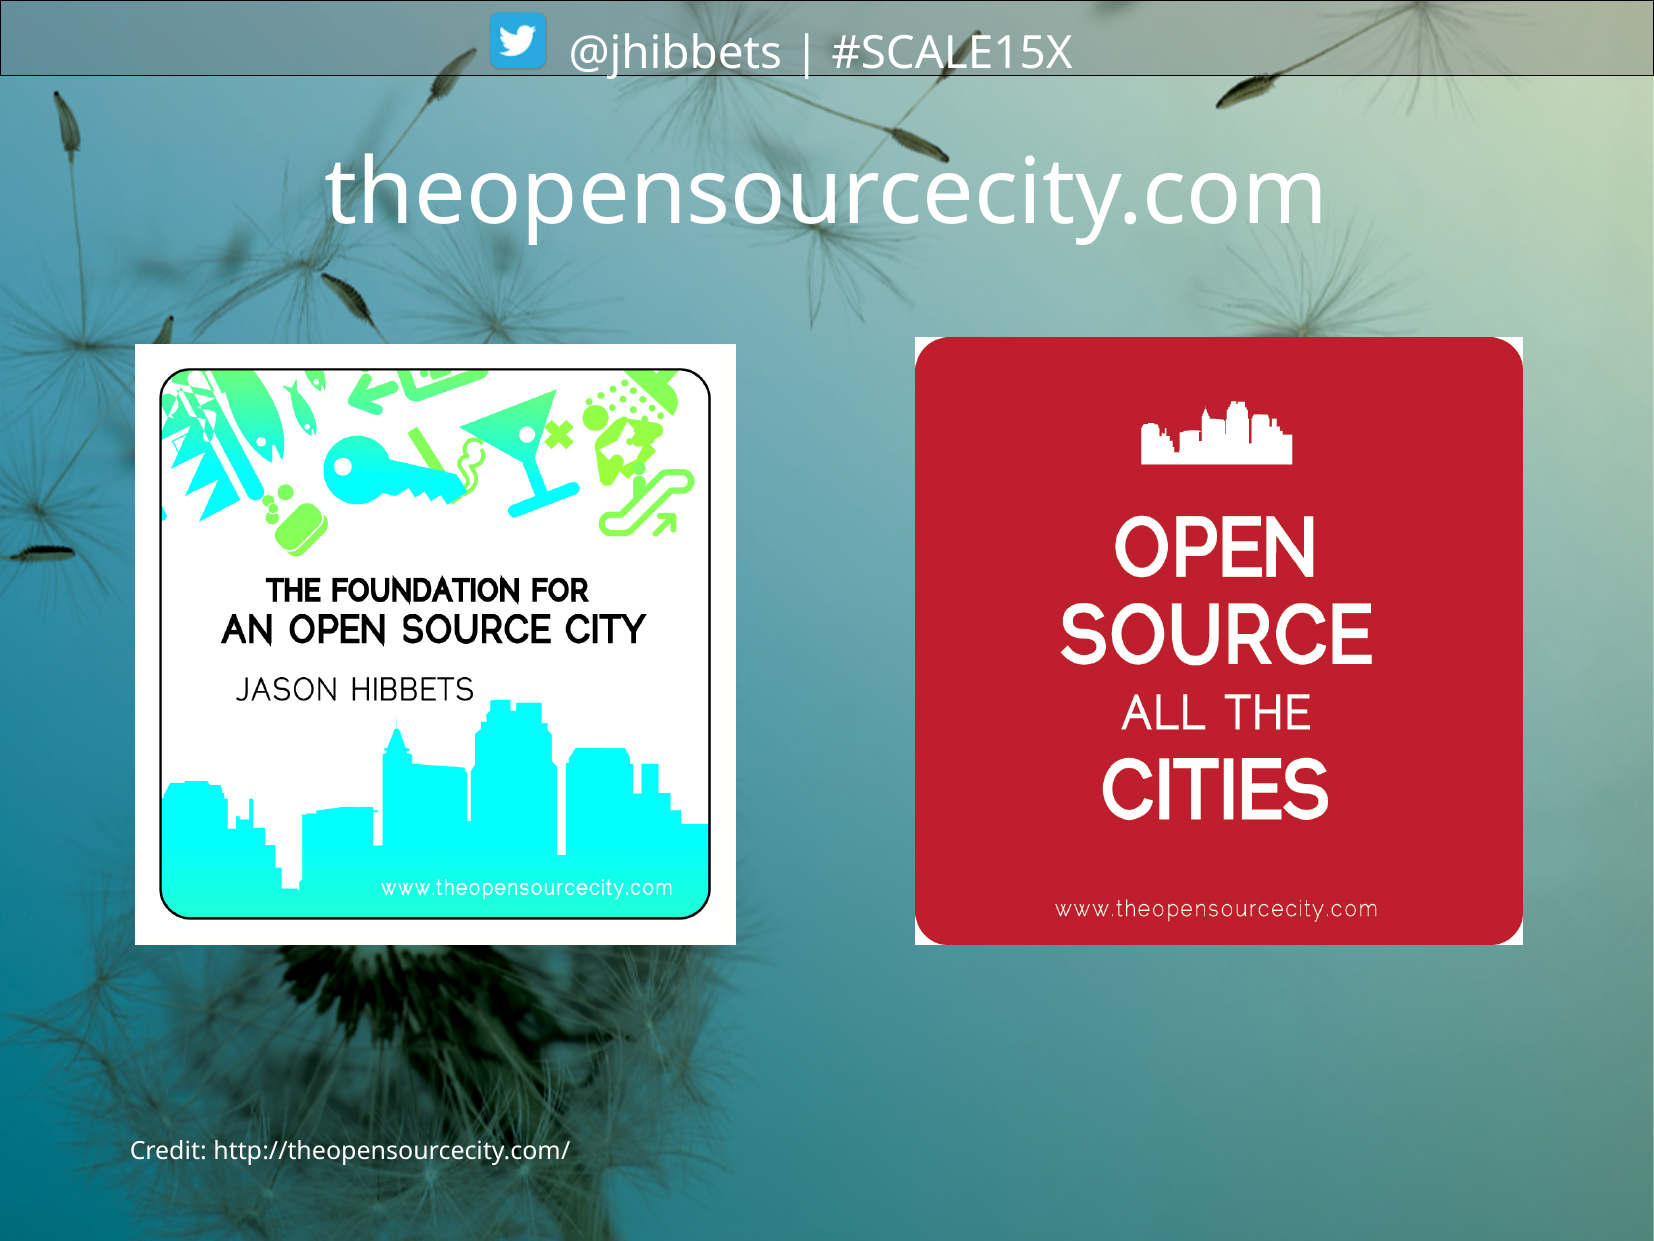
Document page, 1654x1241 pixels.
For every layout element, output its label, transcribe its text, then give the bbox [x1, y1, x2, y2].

title theopensourcecity.com [82, 84, 1571, 292]
picture [0, 76, 1654, 1241]
picture [488, 11, 549, 72]
text_box Credit: http://theopensourcecity.com/ [115, 1125, 593, 1165]
